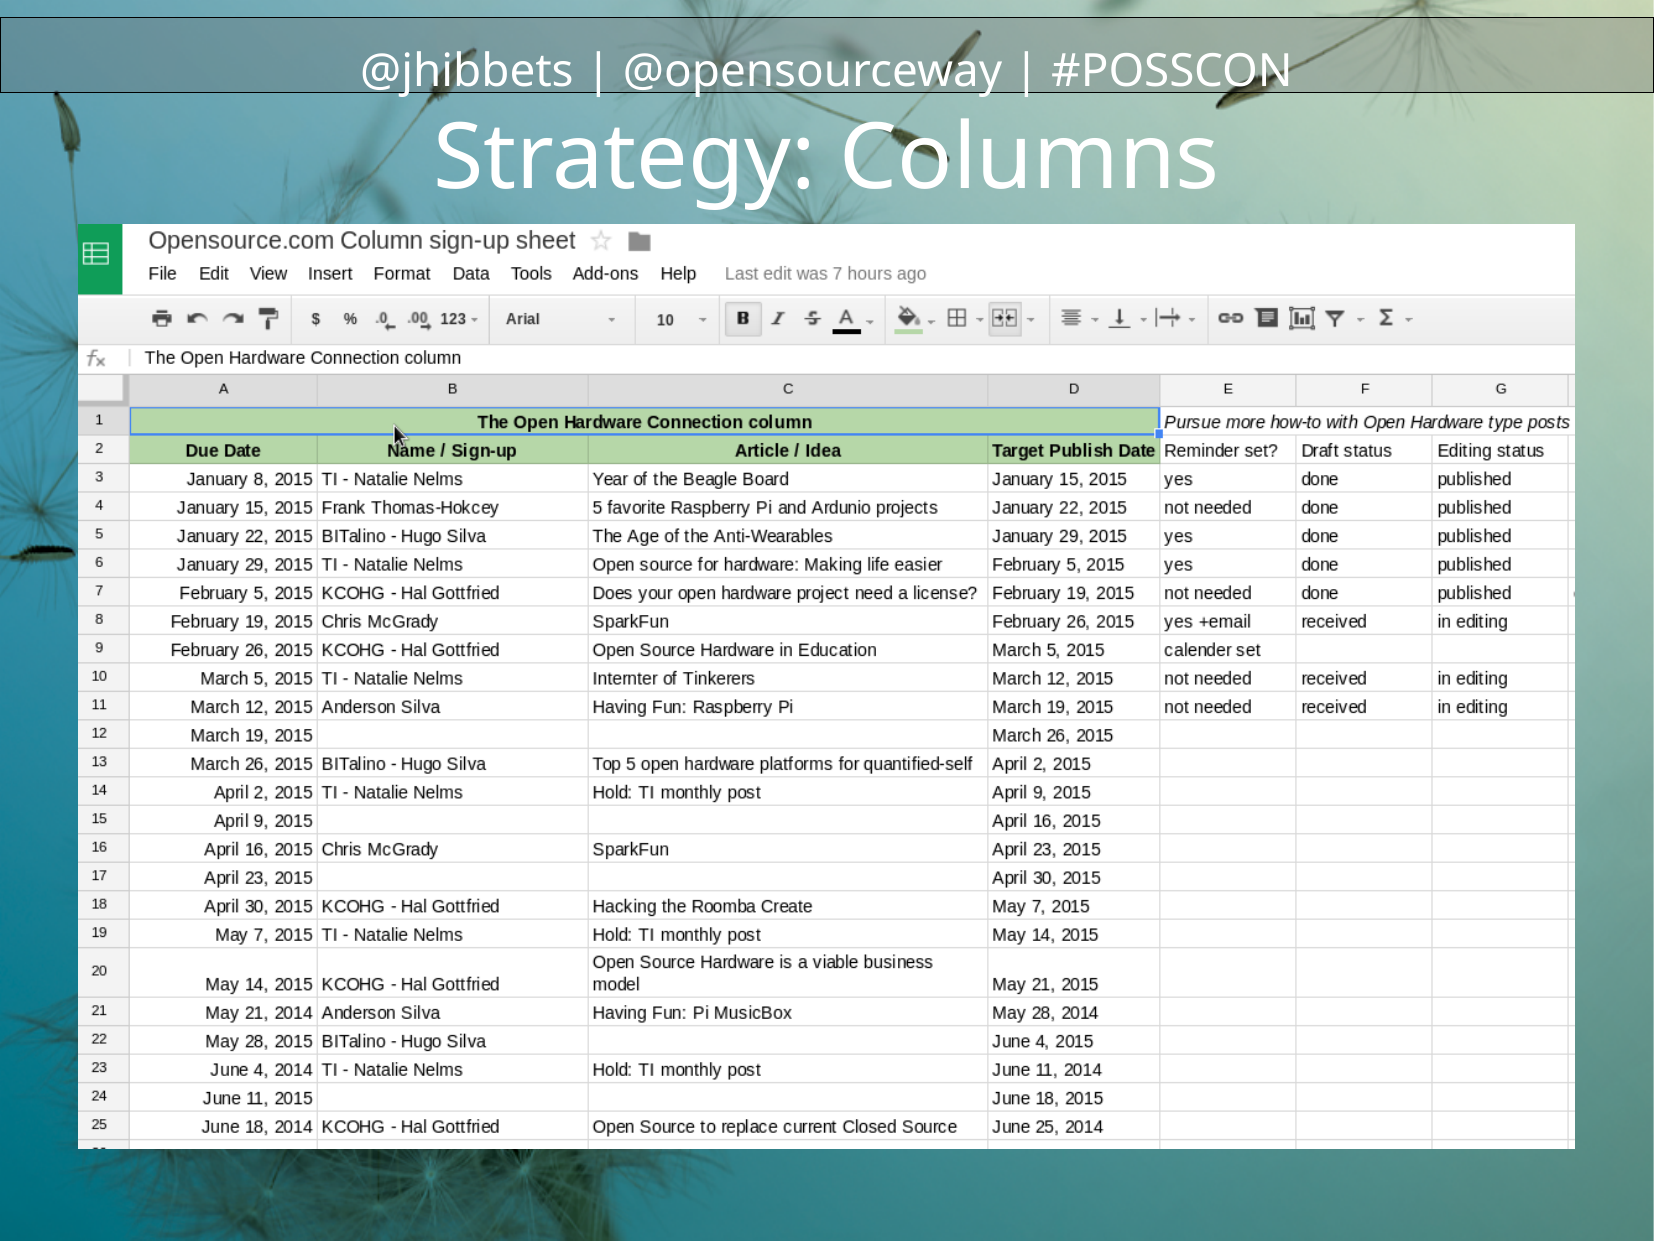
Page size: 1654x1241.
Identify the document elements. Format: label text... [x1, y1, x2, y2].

picture [0, 0, 1654, 17]
title Strategy: Columns [82, 49, 1571, 224]
picture [0, 93, 1654, 1241]
